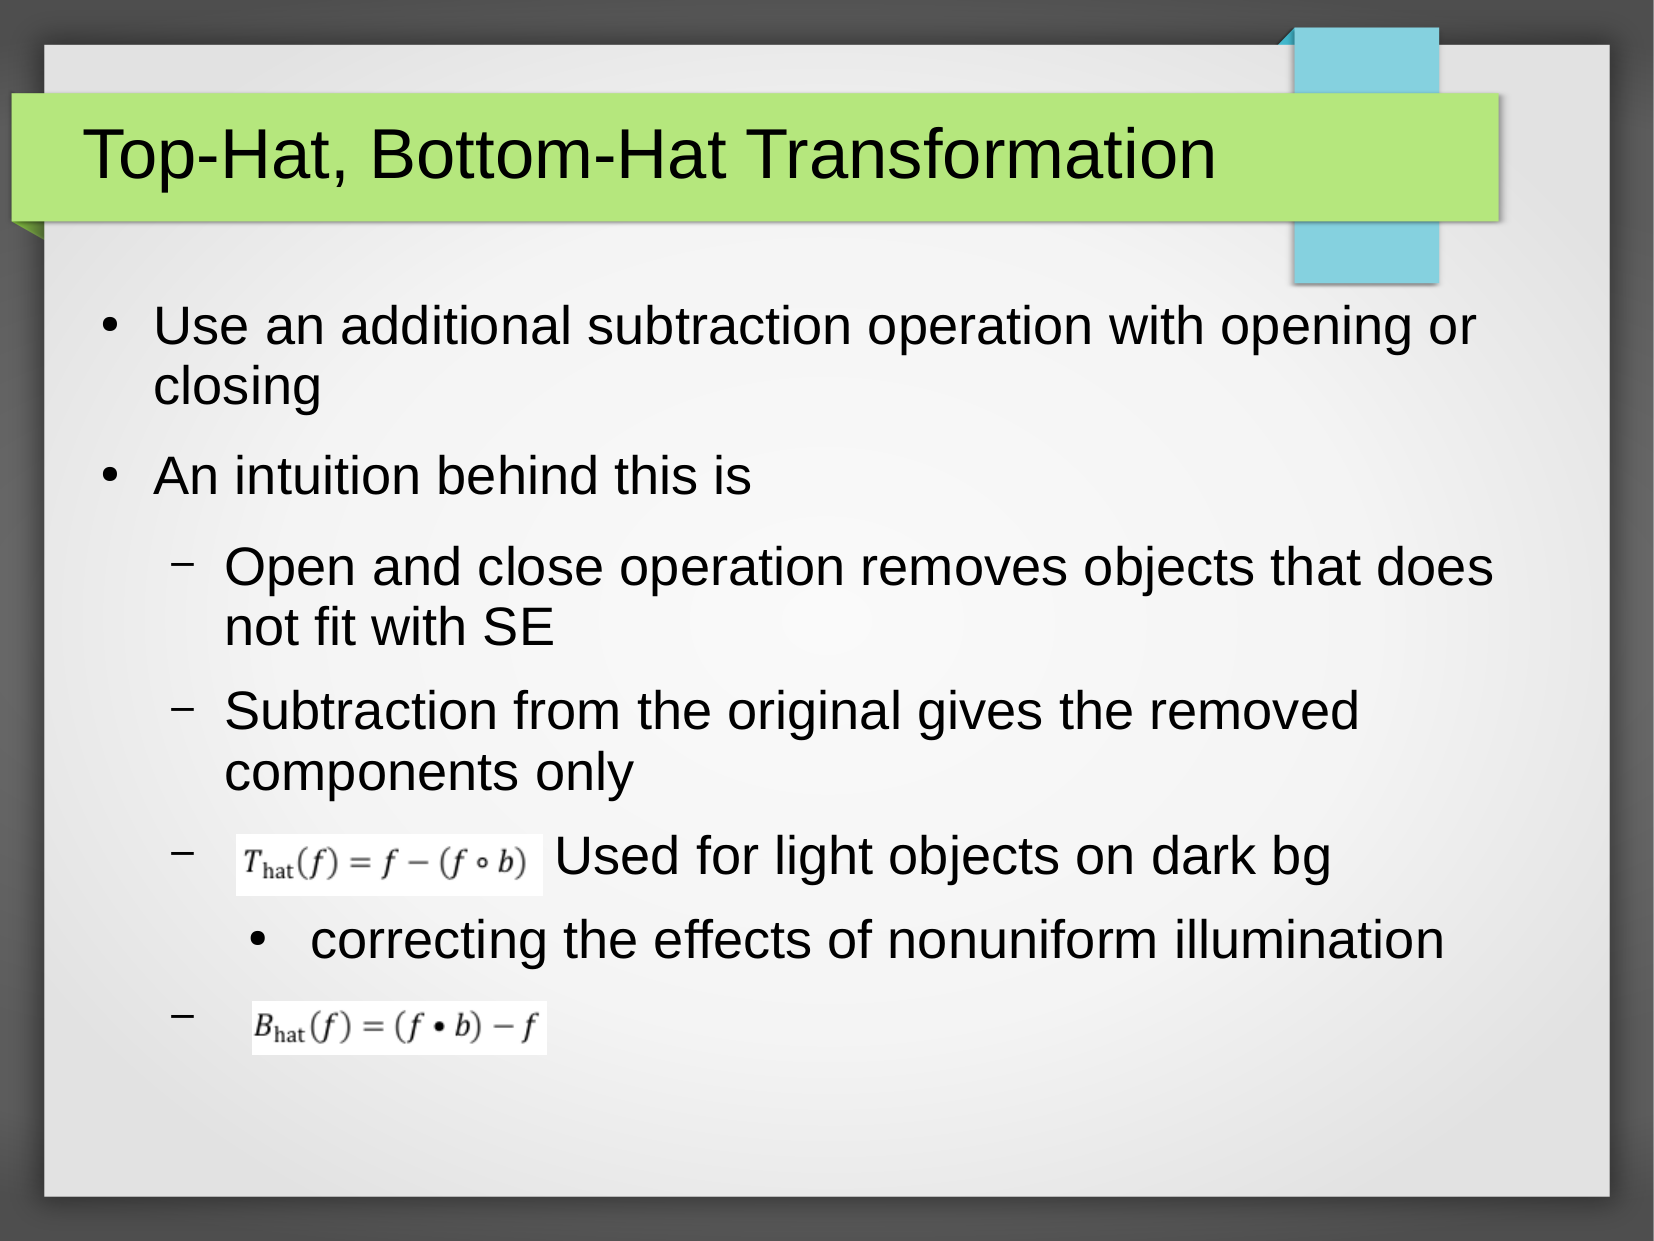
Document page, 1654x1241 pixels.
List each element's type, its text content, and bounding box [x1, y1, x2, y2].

list Use an additional subtraction operation with opening or closing An intuition behind this is Open and close operation removes objects that does not fit with SE Subtraction from the original gives the removed components only Used for light objects on dark bg correcting the effects of nonuniform illumination [82, 295, 1571, 1172]
title Top-Hat, Bottom-Hat Transformation [82, 94, 1264, 213]
picture [0, 0, 1654, 1241]
